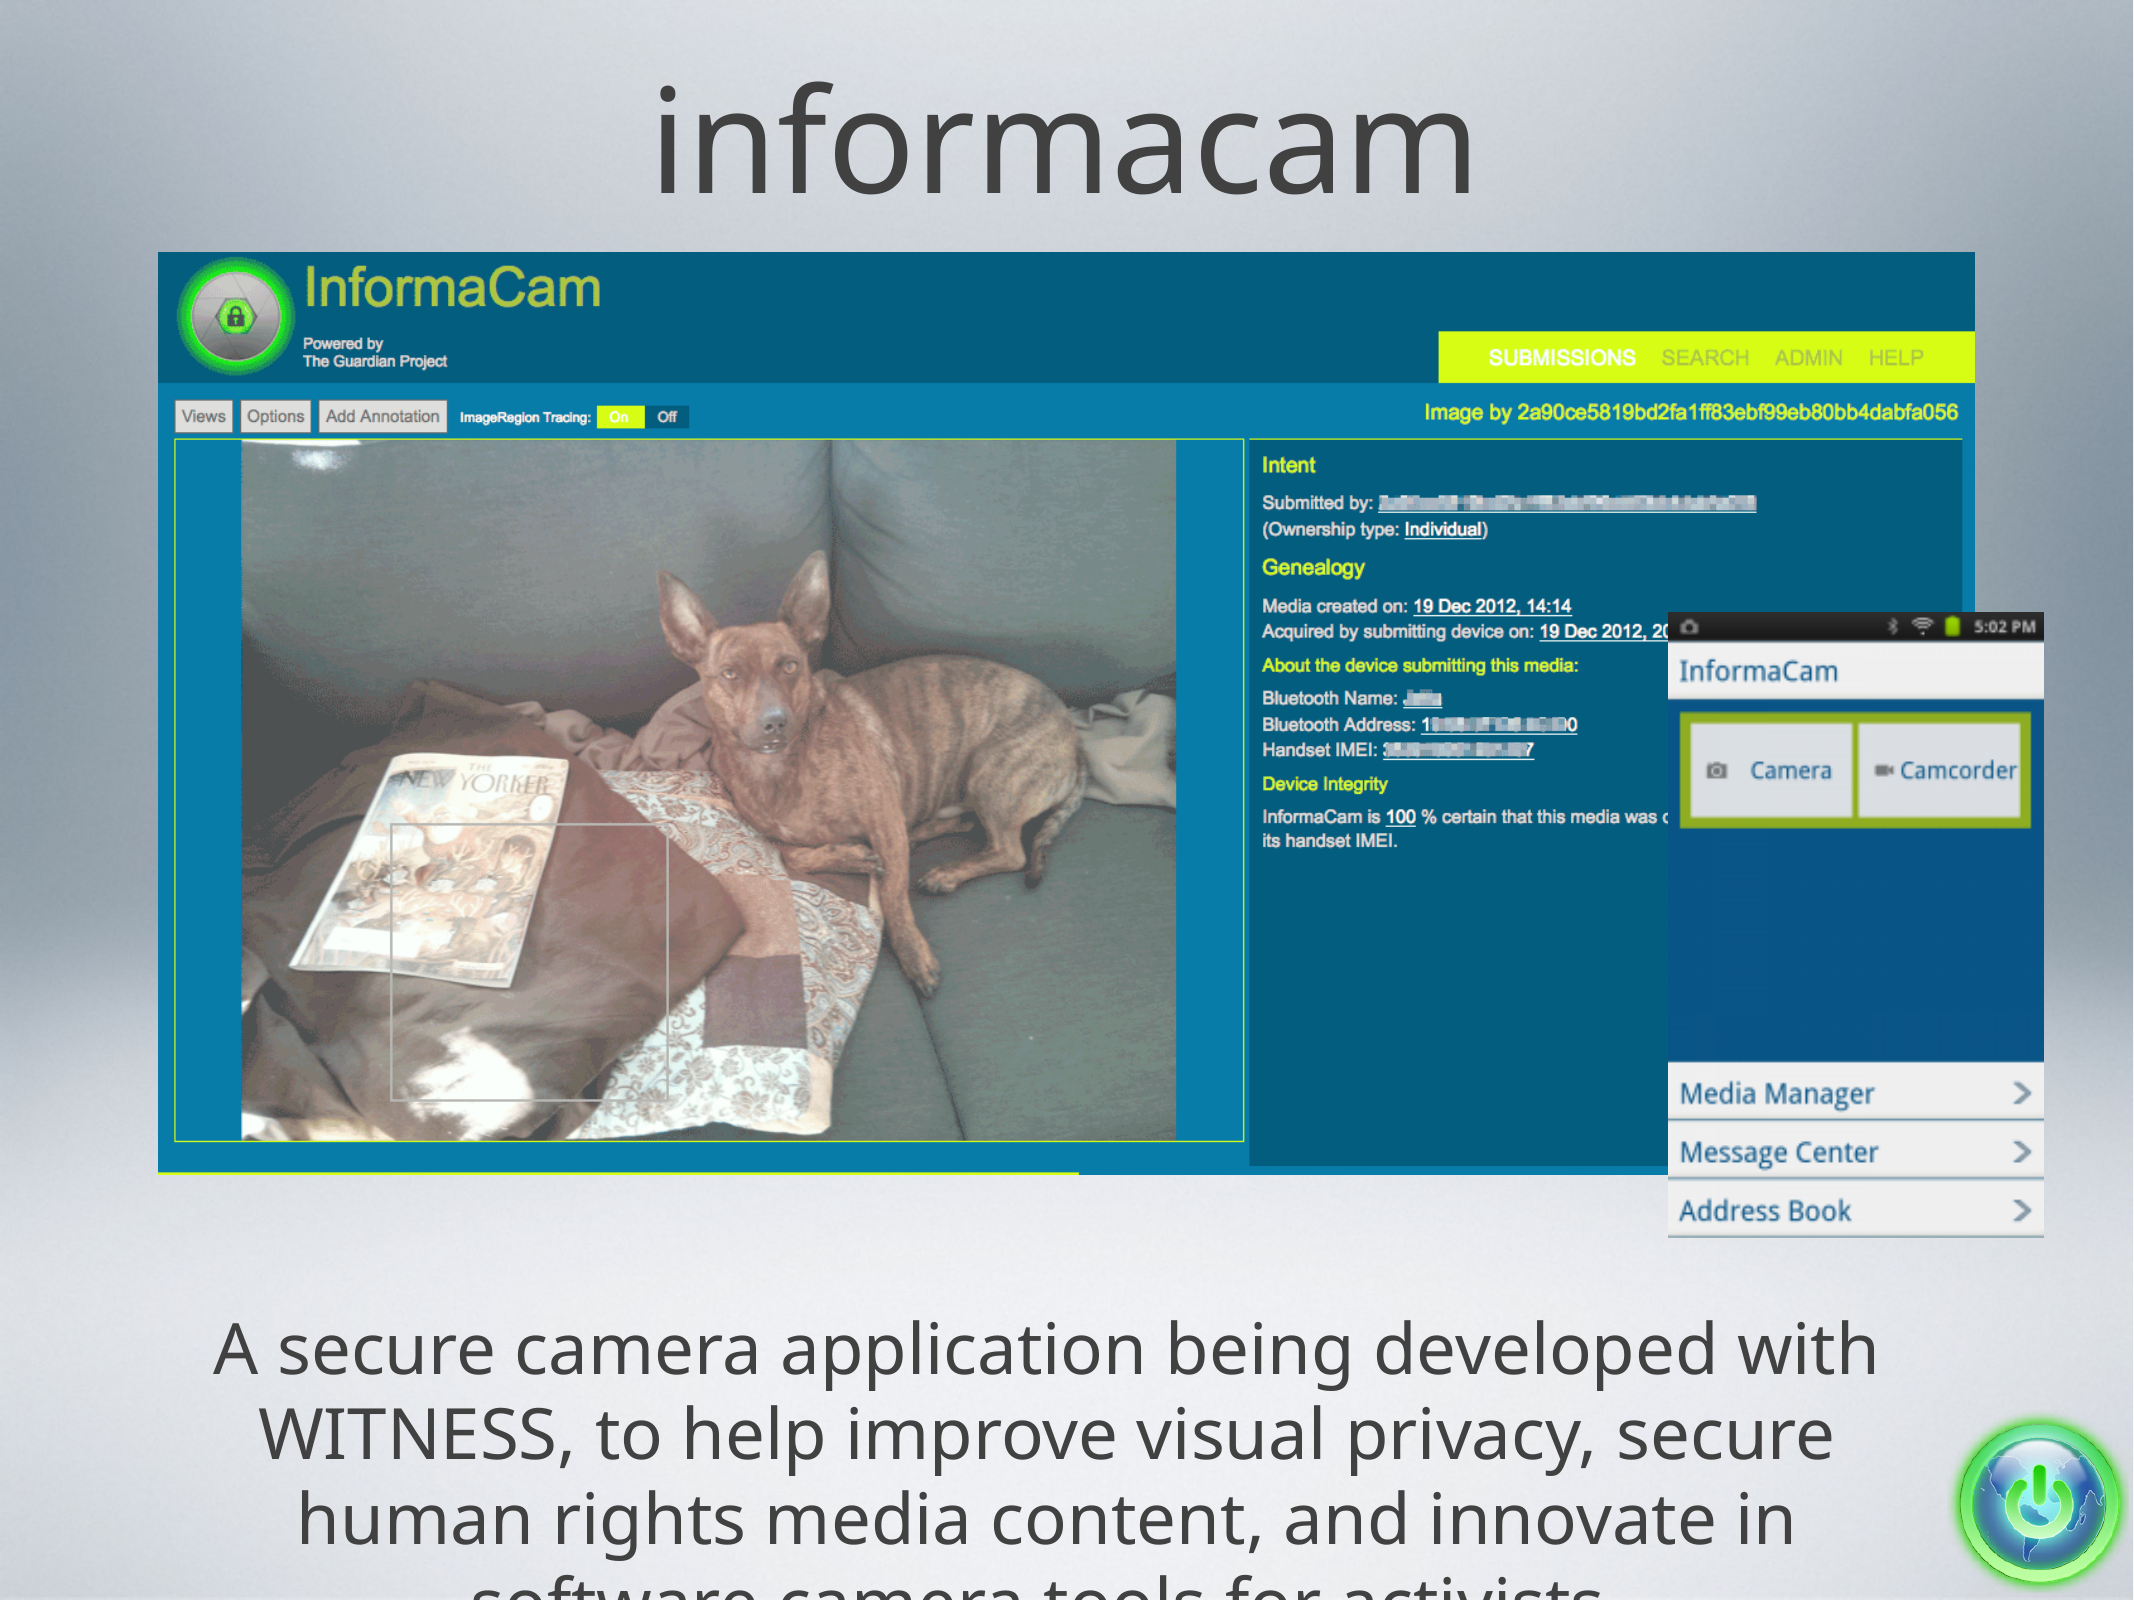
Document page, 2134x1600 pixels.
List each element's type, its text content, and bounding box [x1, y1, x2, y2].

picture [0, 0, 2134, 1600]
list A secure camera application being developed with WITNESS, to help improve visual privacy, secure human rights media content, and innovate in software camera tools for activists. [143, 1297, 1953, 1600]
title informacam [439, 0, 1692, 230]
